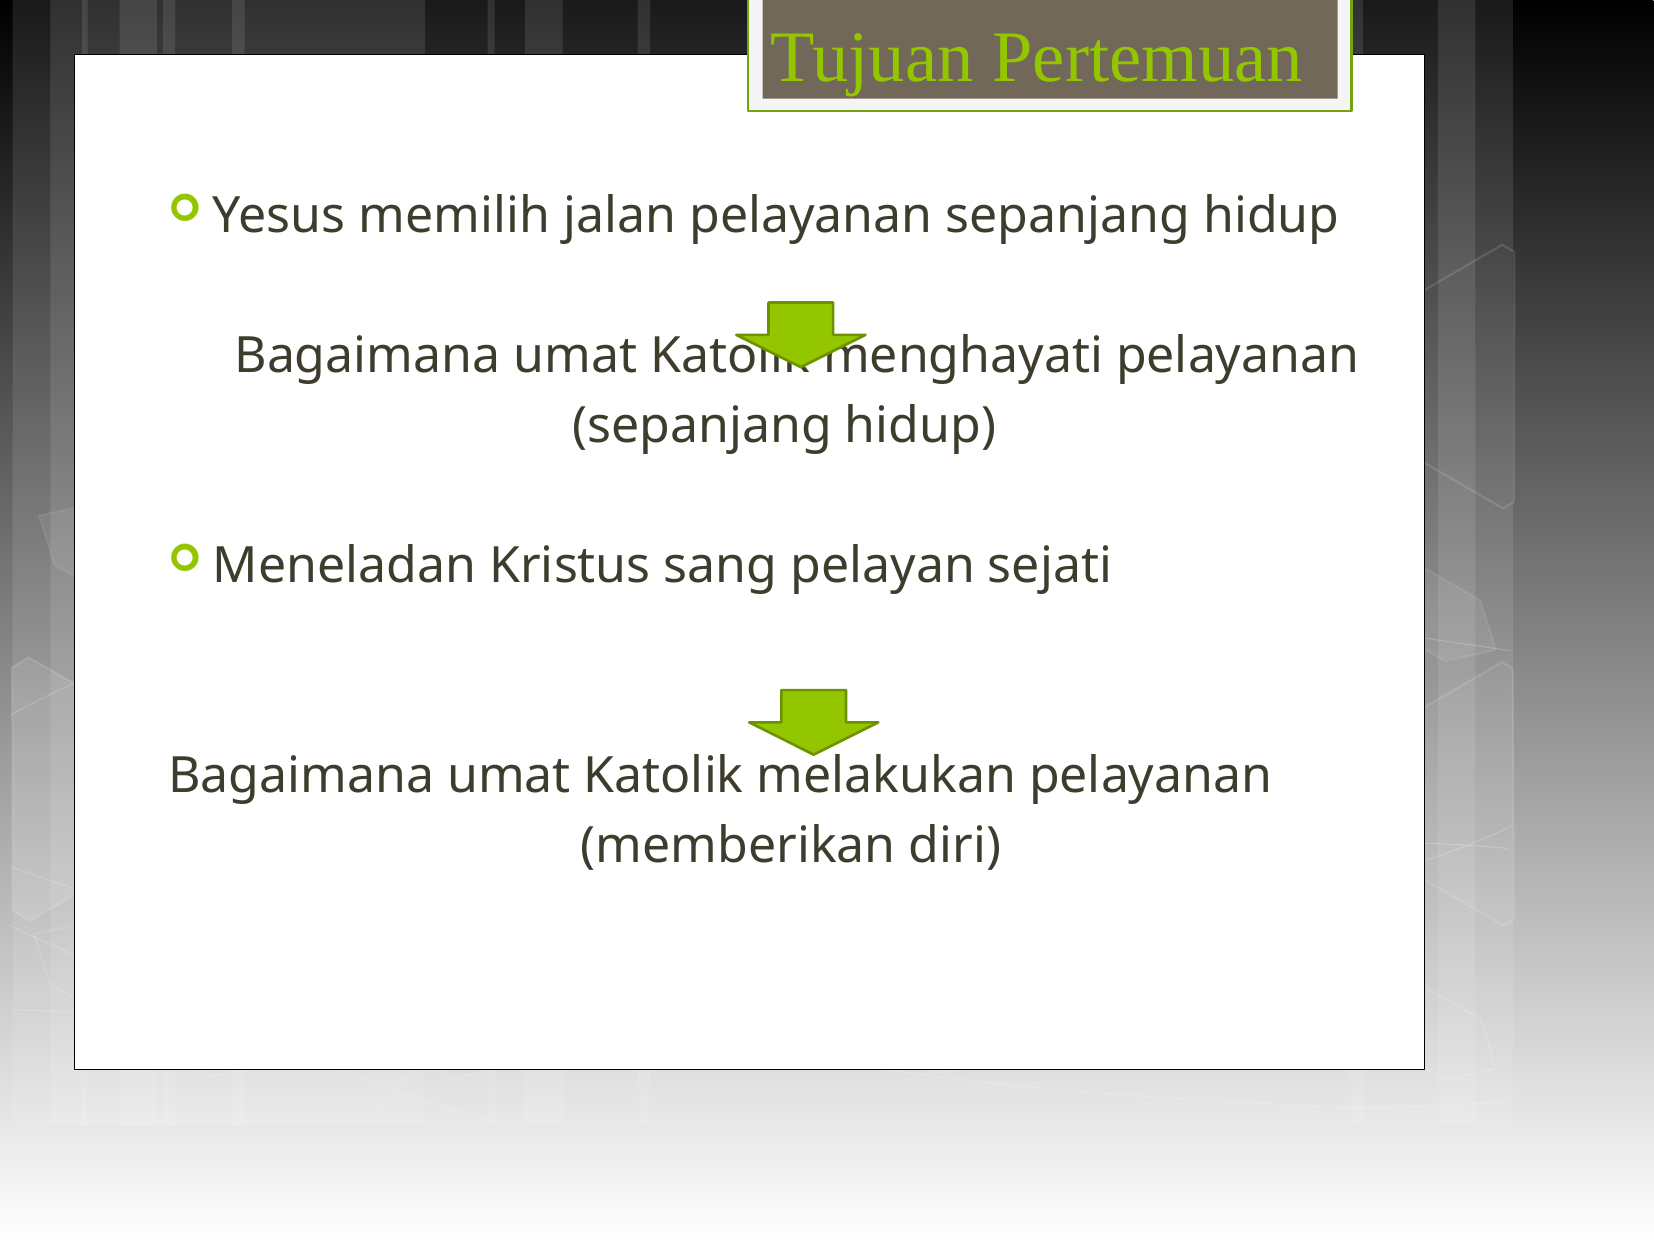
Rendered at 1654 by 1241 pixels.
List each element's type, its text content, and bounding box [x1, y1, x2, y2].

text_box [736, 302, 866, 368]
text_box [749, 690, 879, 755]
text_box Tujuan Pertemuan [755, 0, 1389, 104]
list Yesus memilih jalan pelayanan sepanjang hidup Bagaimana umat Katolik menghayati pelayanan (sepanjang hidup) Meneladan Kristus sang pelayan sejati Bagaimana umat Katolik melakukan pelayanan (memberikan diri) [141, 174, 1429, 1028]
